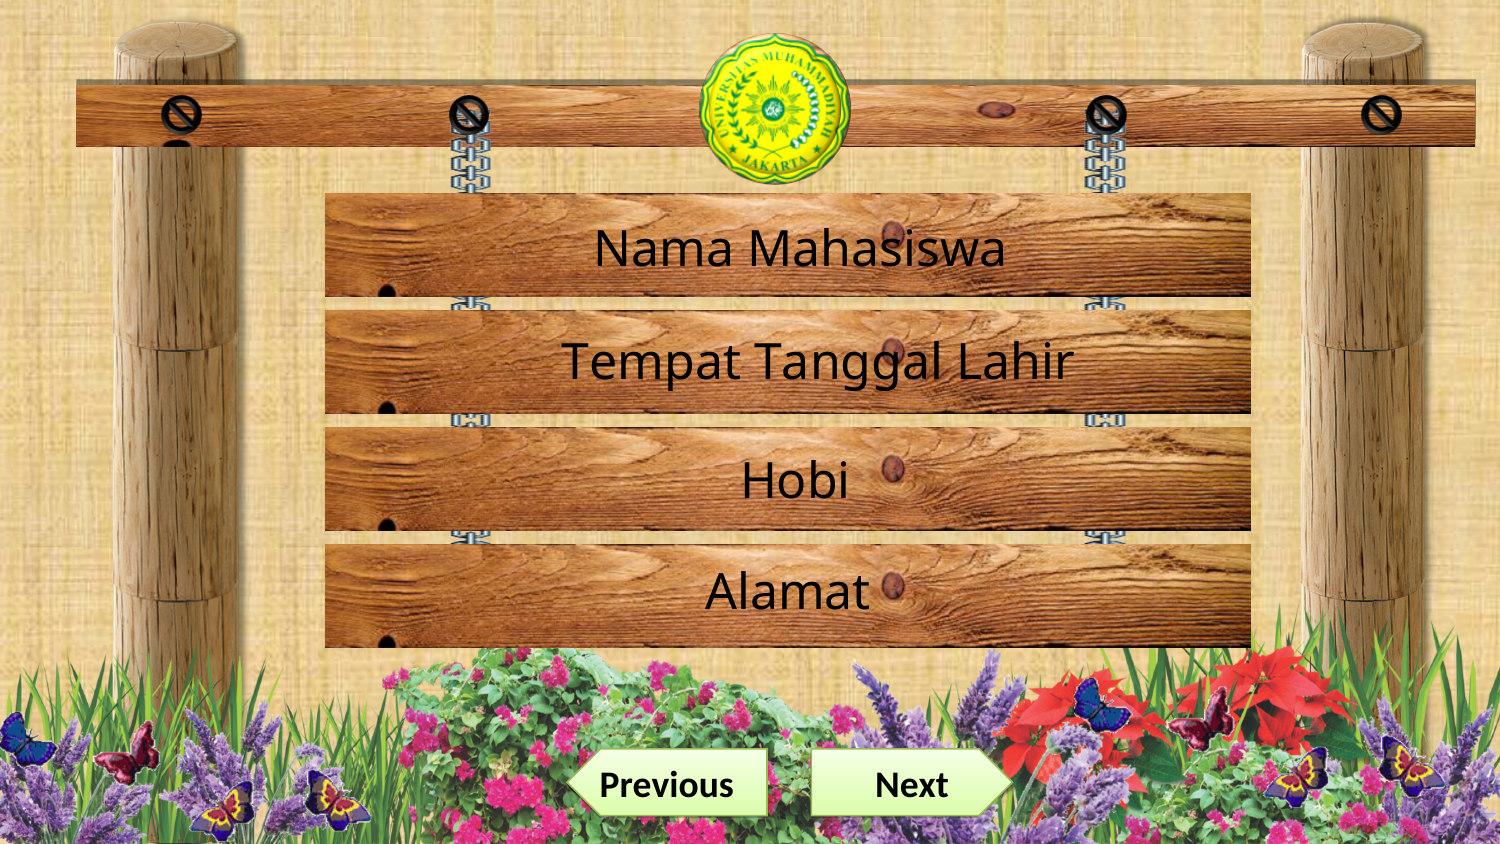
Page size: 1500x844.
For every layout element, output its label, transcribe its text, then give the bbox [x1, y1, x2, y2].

text_box Tempat Tanggal Lahir [374, 321, 1263, 397]
picture [0, 0, 1500, 844]
text_box Hobi [364, 440, 1227, 517]
text_box Nama Mahasiswa [401, 208, 1200, 285]
text_box Next [811, 748, 1013, 816]
text_box Previous [566, 748, 768, 816]
text_box Alamat [690, 552, 886, 628]
